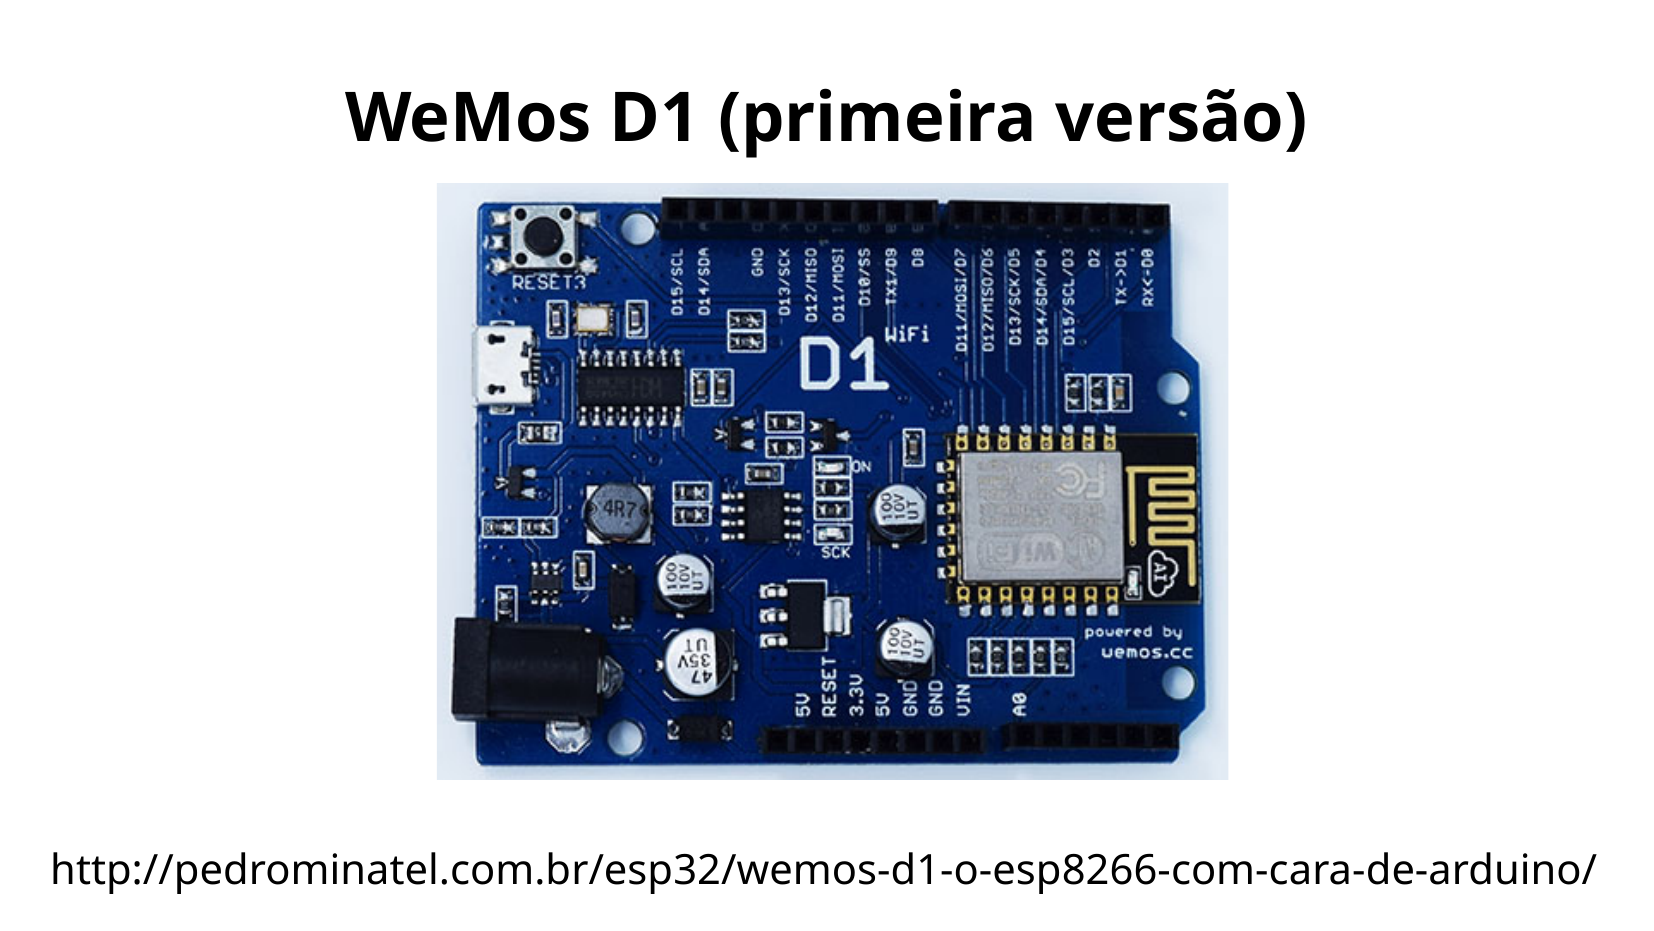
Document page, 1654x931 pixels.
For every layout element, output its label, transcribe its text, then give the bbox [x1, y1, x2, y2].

picture [436, 183, 1229, 780]
title WeMos D1 (primeira versão) [82, 37, 1571, 193]
text_box http://pedrominatel.com.br/esp32/wemos-d1-o-esp8266-com-cara-de-arduino/ [35, 832, 1626, 931]
